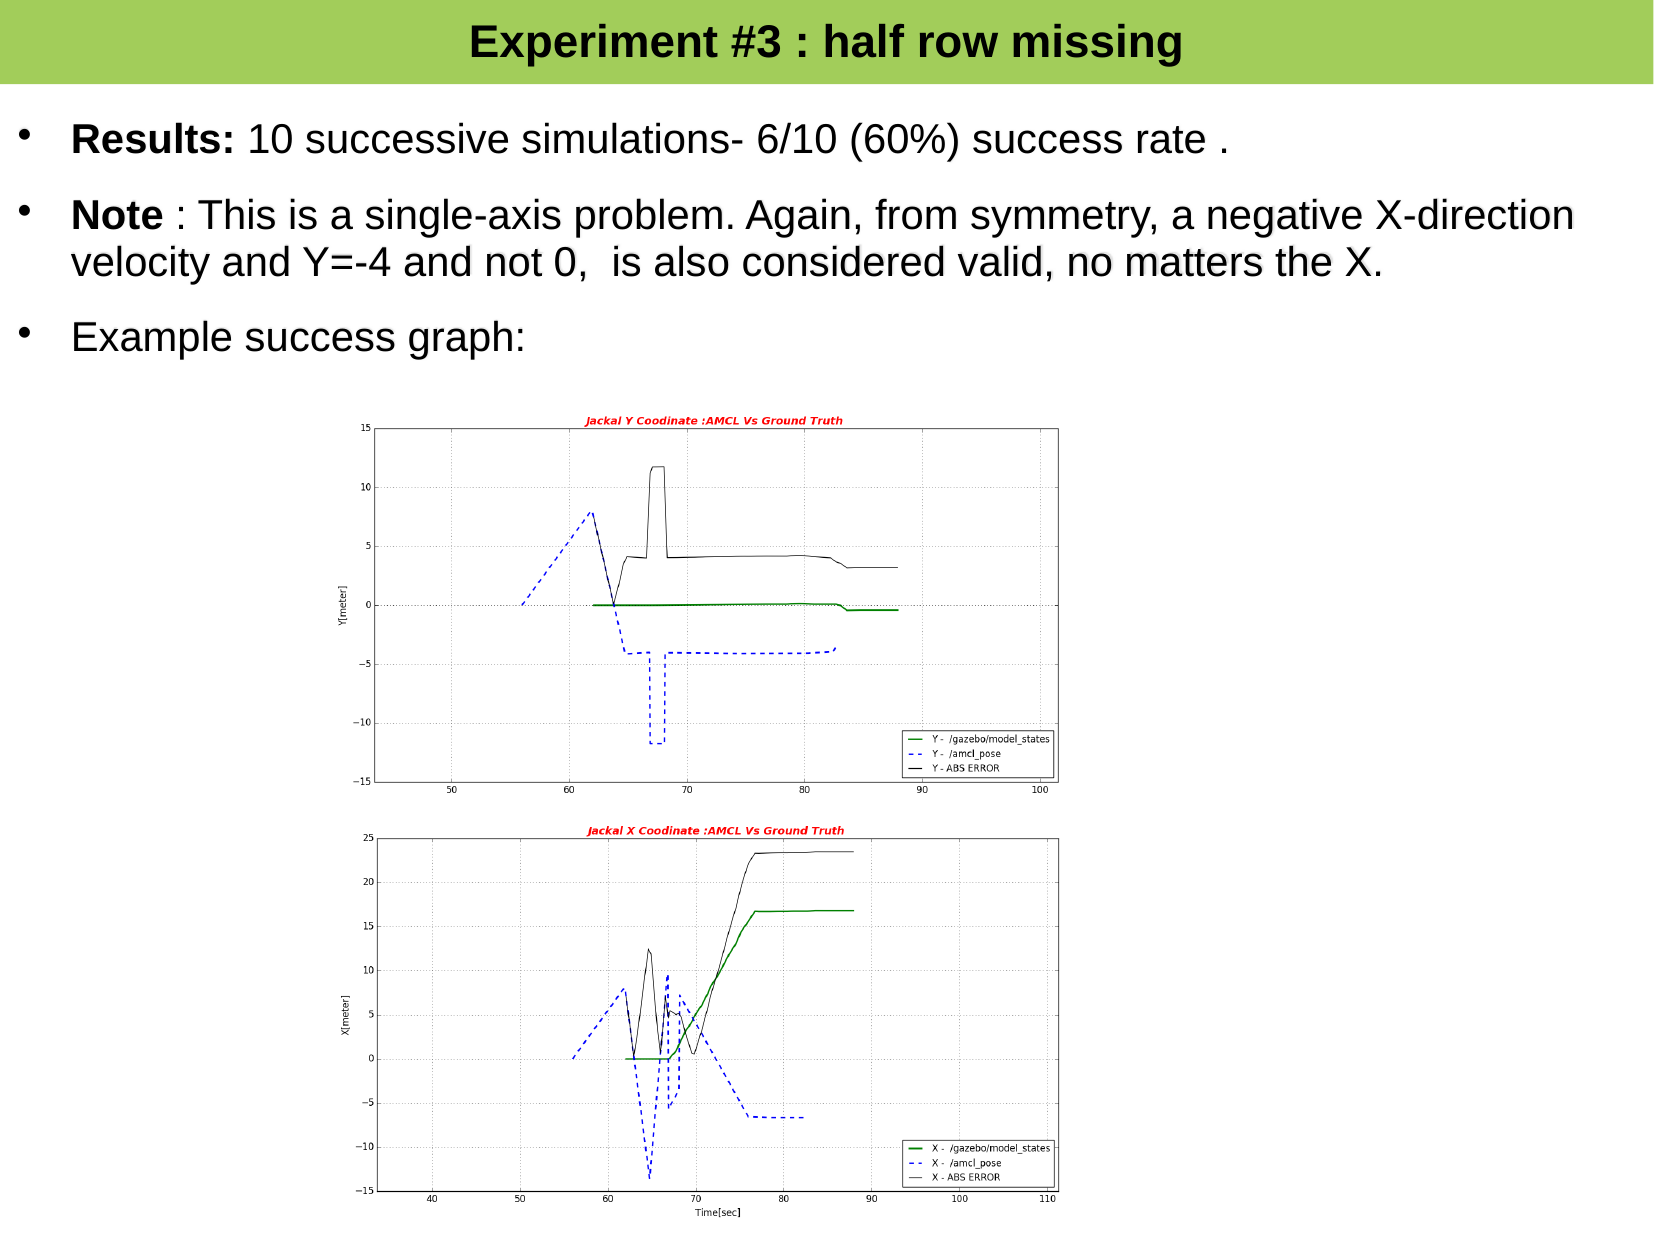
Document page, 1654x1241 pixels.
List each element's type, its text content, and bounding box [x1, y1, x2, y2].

picture [264, 384, 1146, 1235]
title Experiment #3 : half row missing [0, 0, 1654, 85]
list Results: 10 successive simulations- 6/10 (60%) success rate . Note : This is a single-axis problem. Again, from symmetry, a negative X-direction velocity and Y=-4 and not 0, is also considered valid, no matters the X. Example success graph: [0, 115, 1654, 1241]
